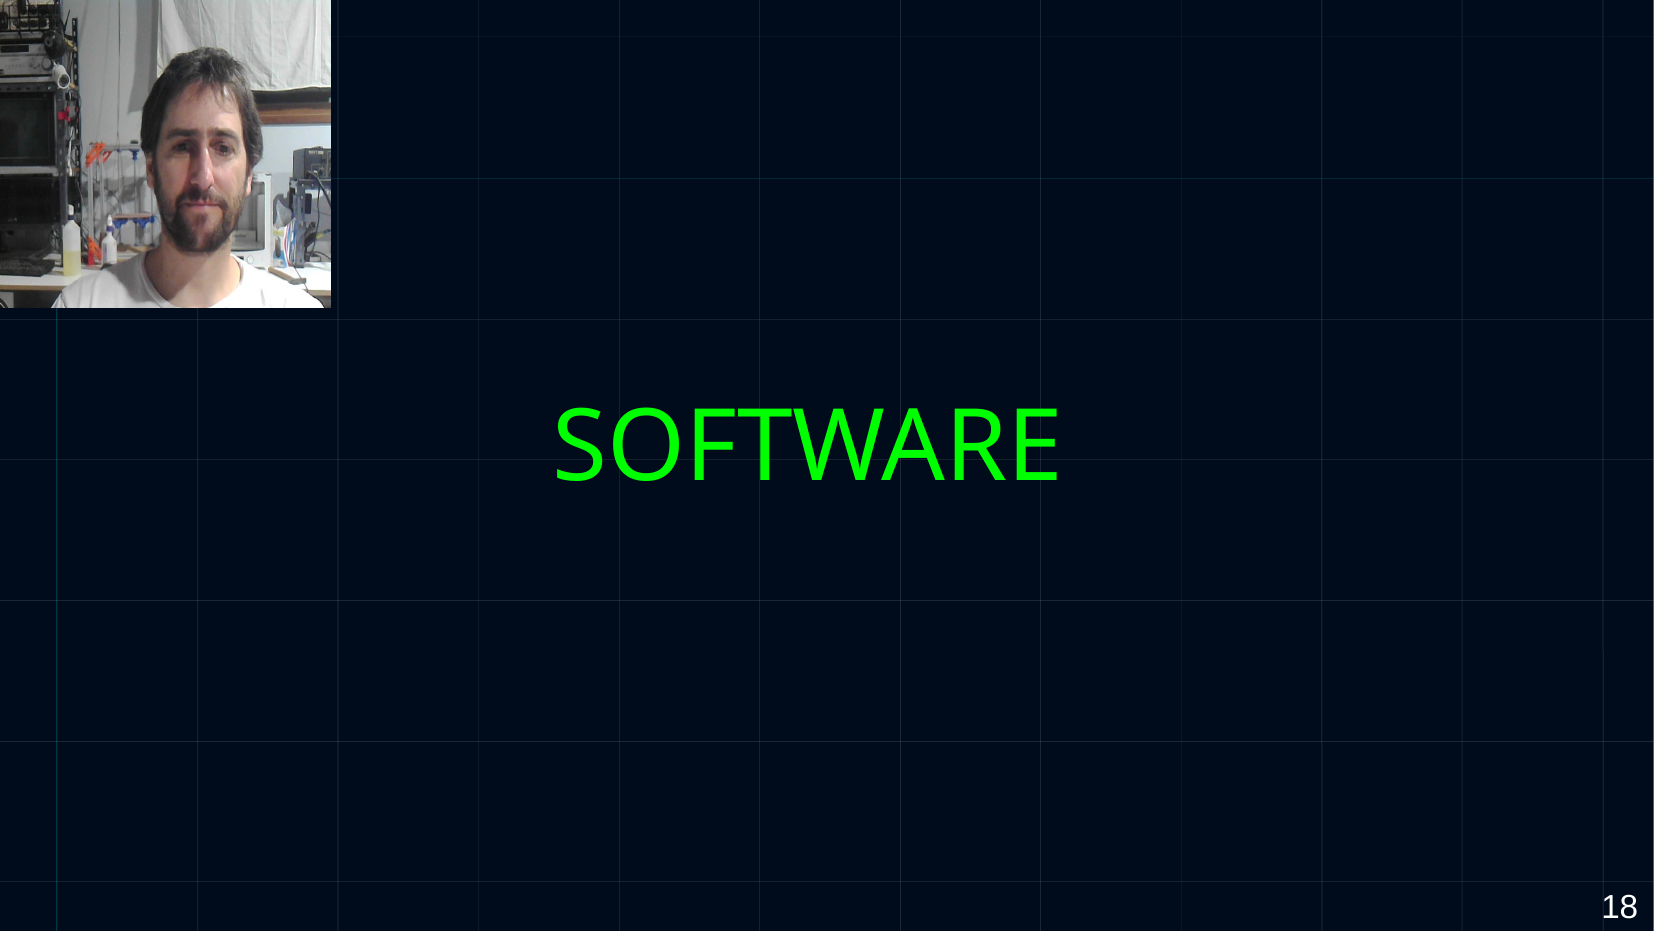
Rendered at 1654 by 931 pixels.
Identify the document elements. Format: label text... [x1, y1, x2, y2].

text_box SOFTWARE [537, 366, 1175, 506]
picture [0, 0, 1654, 931]
text_box <number> [1586, 880, 1654, 931]
